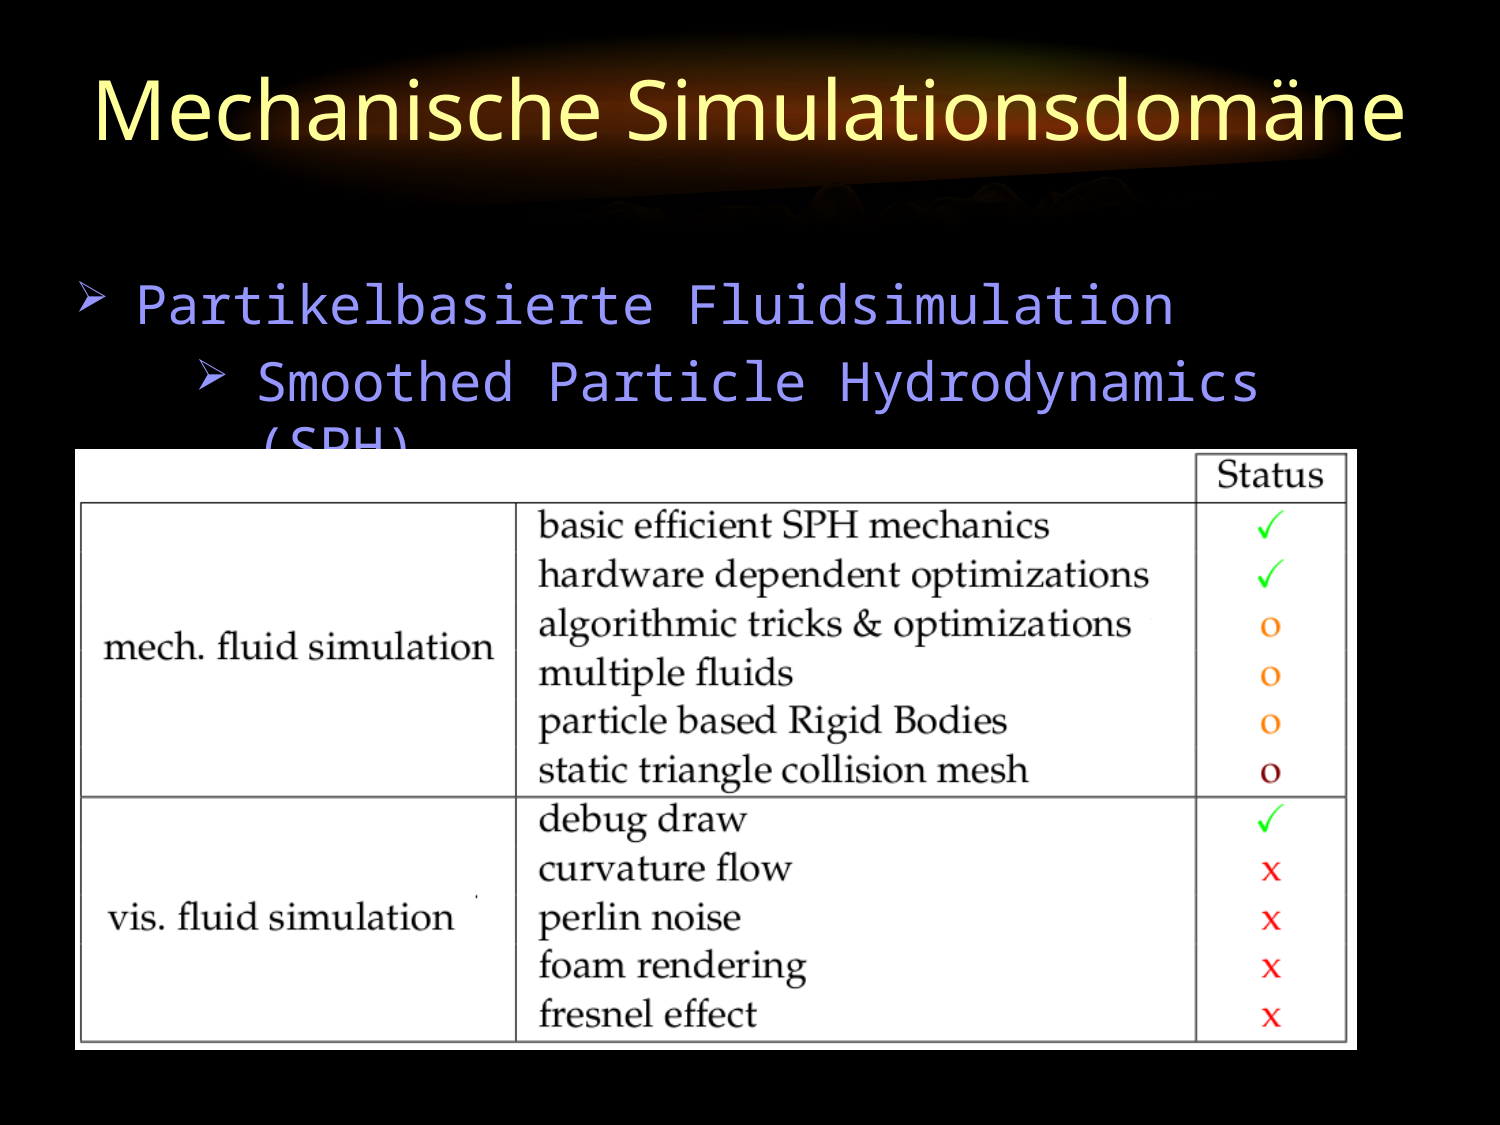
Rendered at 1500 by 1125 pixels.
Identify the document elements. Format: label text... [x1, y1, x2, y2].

text_box Partikelbasierte Fluidsimulation Smoothed Particle Hydrodynamics (SPH) [0, 262, 1471, 1088]
picture [75, 449, 1357, 1051]
text_box [112, 0, 1463, 241]
text_box Mechanische Simulationsdomäne [75, 0, 1426, 216]
